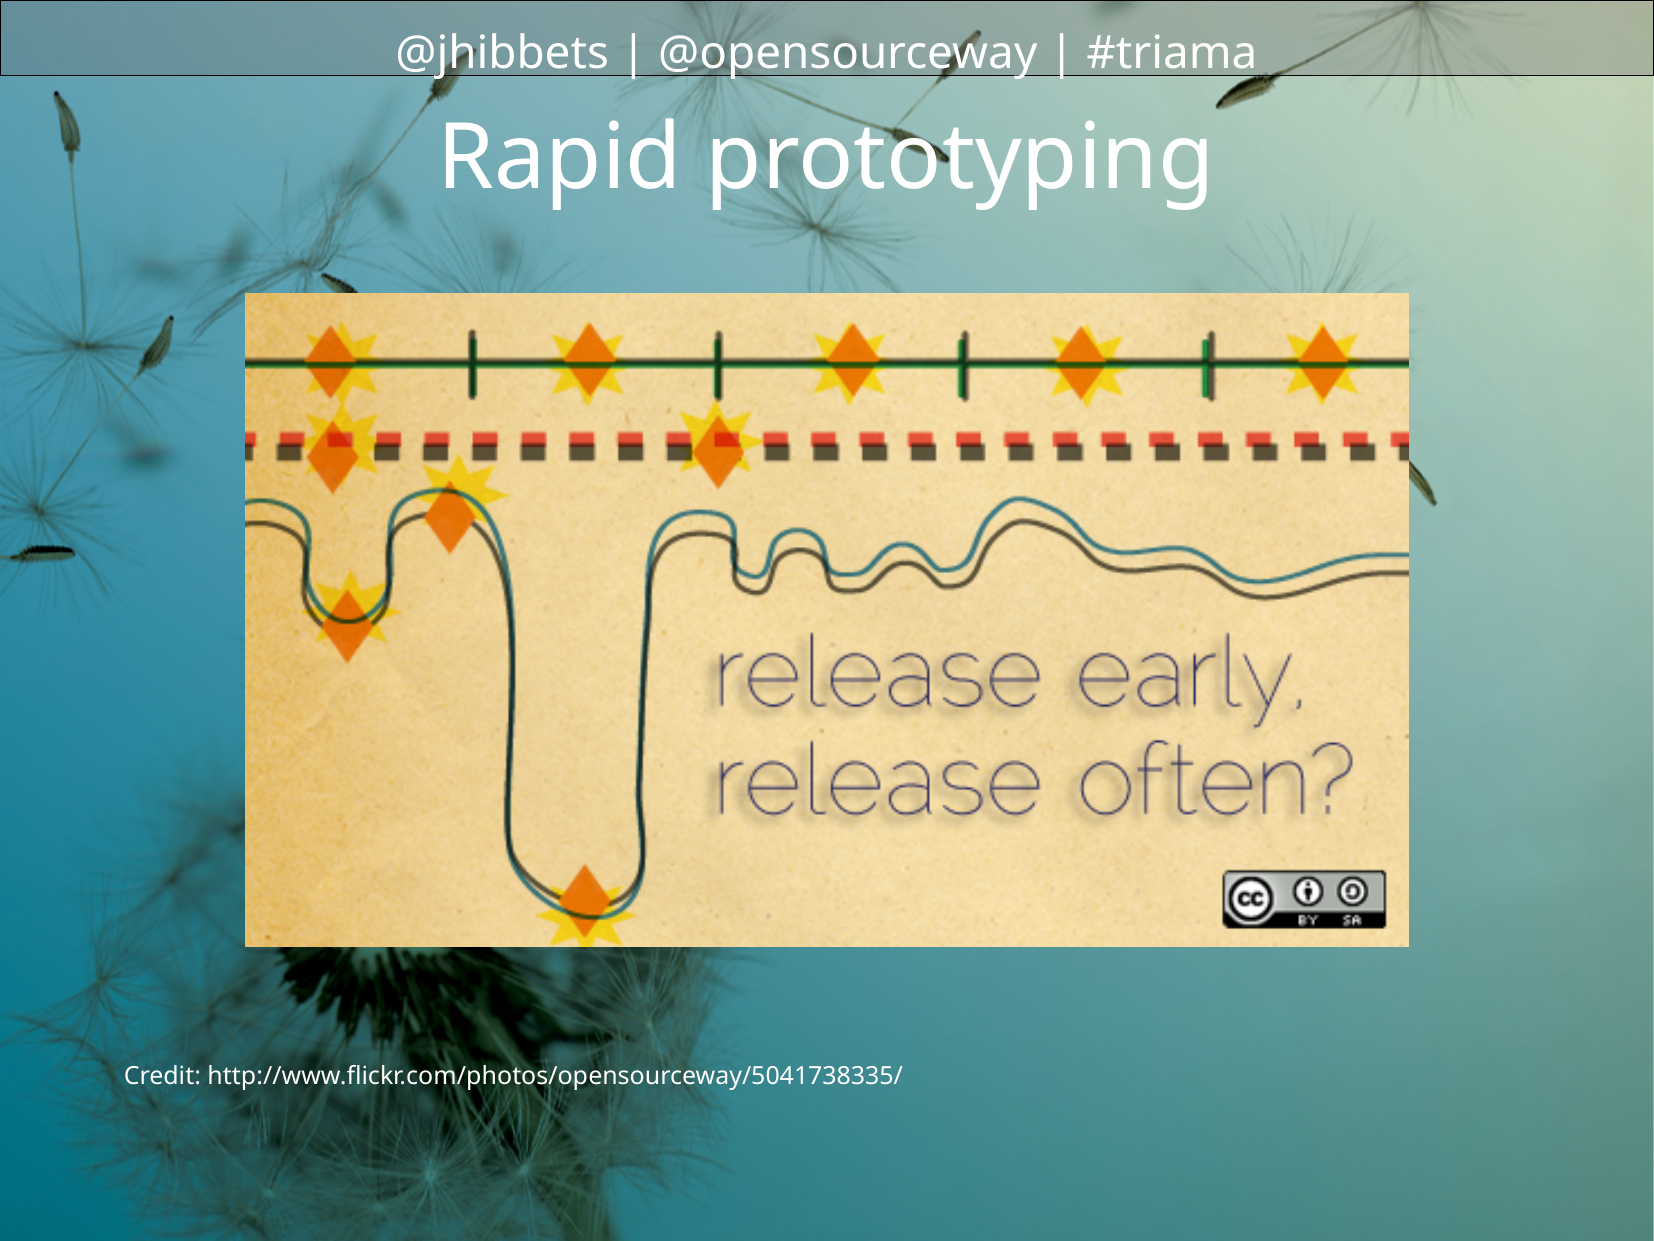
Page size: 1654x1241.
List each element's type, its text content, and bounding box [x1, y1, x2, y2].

picture [0, 76, 1654, 1241]
title Rapid prototyping [82, 49, 1571, 257]
text_box Credit: http://www.flickr.com/photos/opensourceway/5041738335/ [109, 1050, 920, 1091]
